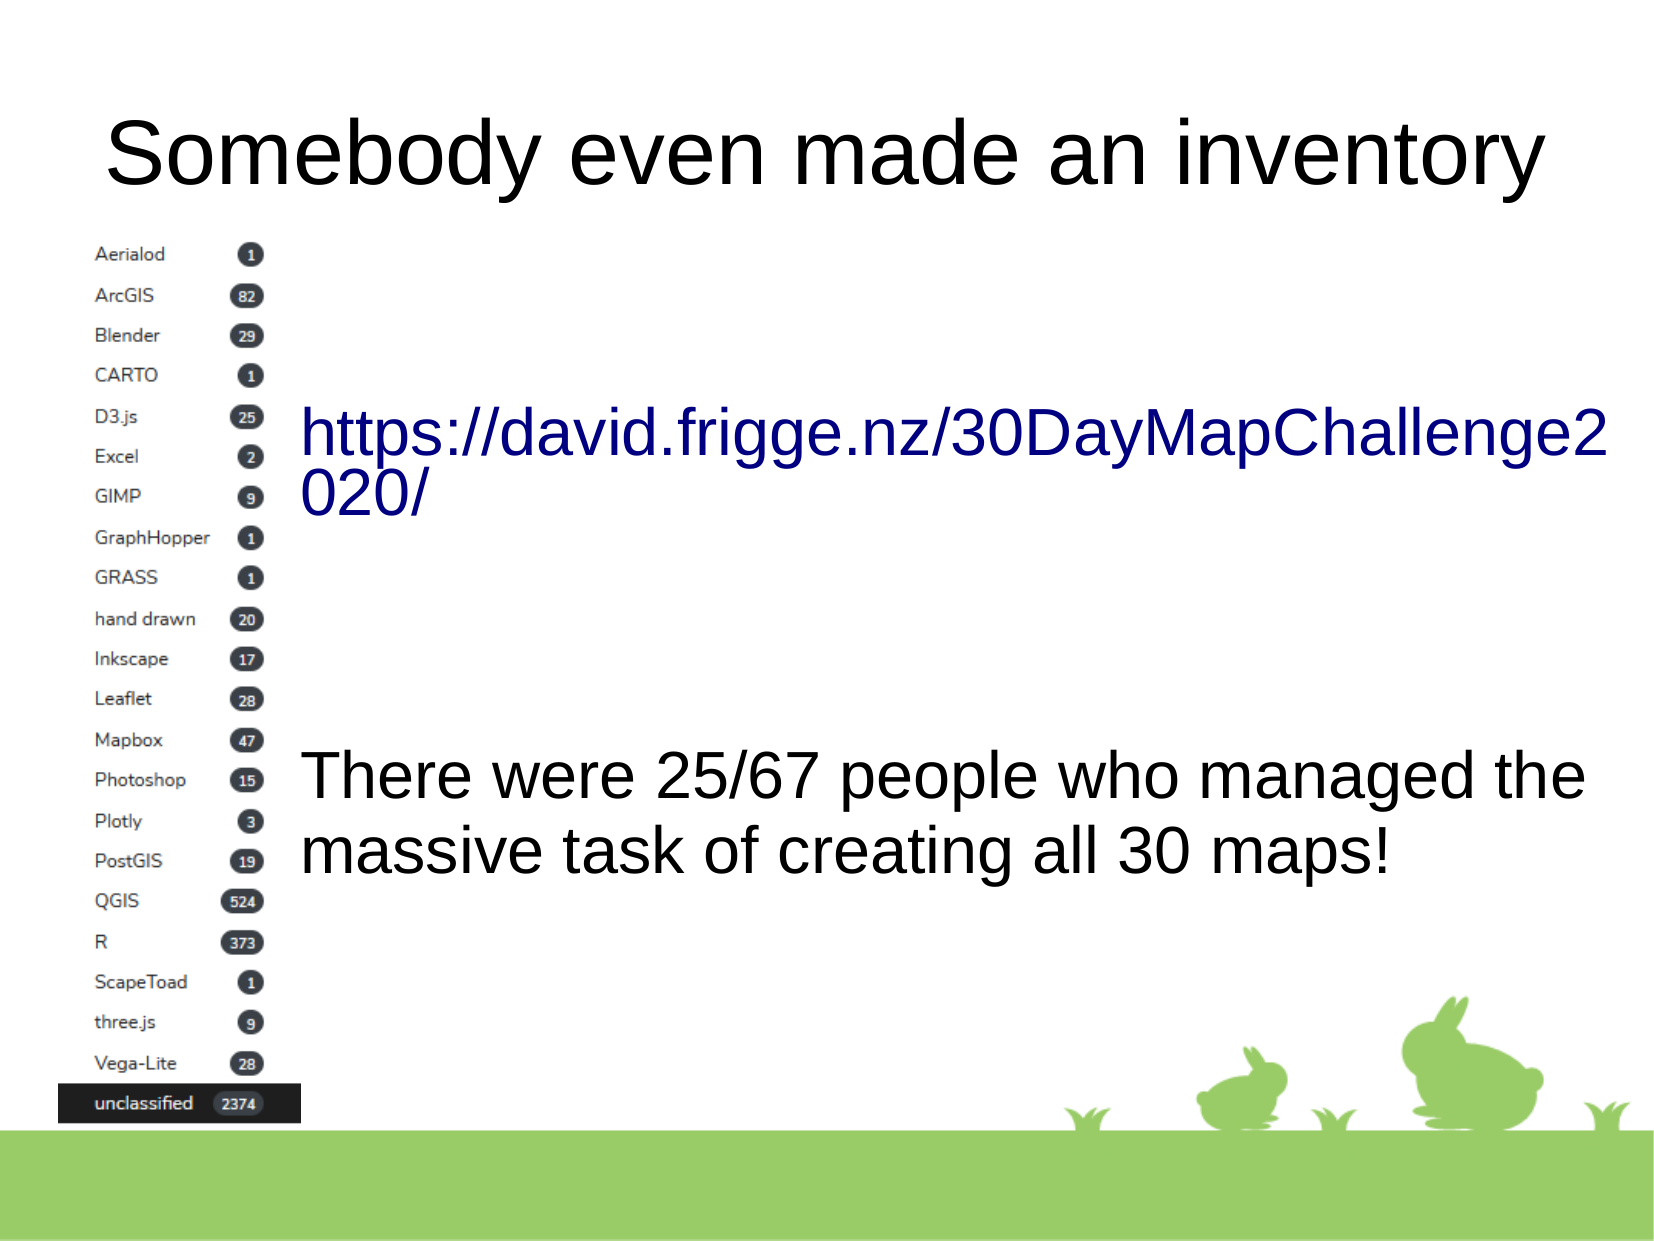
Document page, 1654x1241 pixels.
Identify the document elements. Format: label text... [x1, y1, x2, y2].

list https://david.frigge.nz/30DayMapChallenge2020/ There were 25/67 people who managed the massive task of creating all 30 maps! [300, 290, 1621, 1010]
picture [0, 0, 1654, 1241]
title Somebody even made an inventory [82, 49, 1571, 257]
